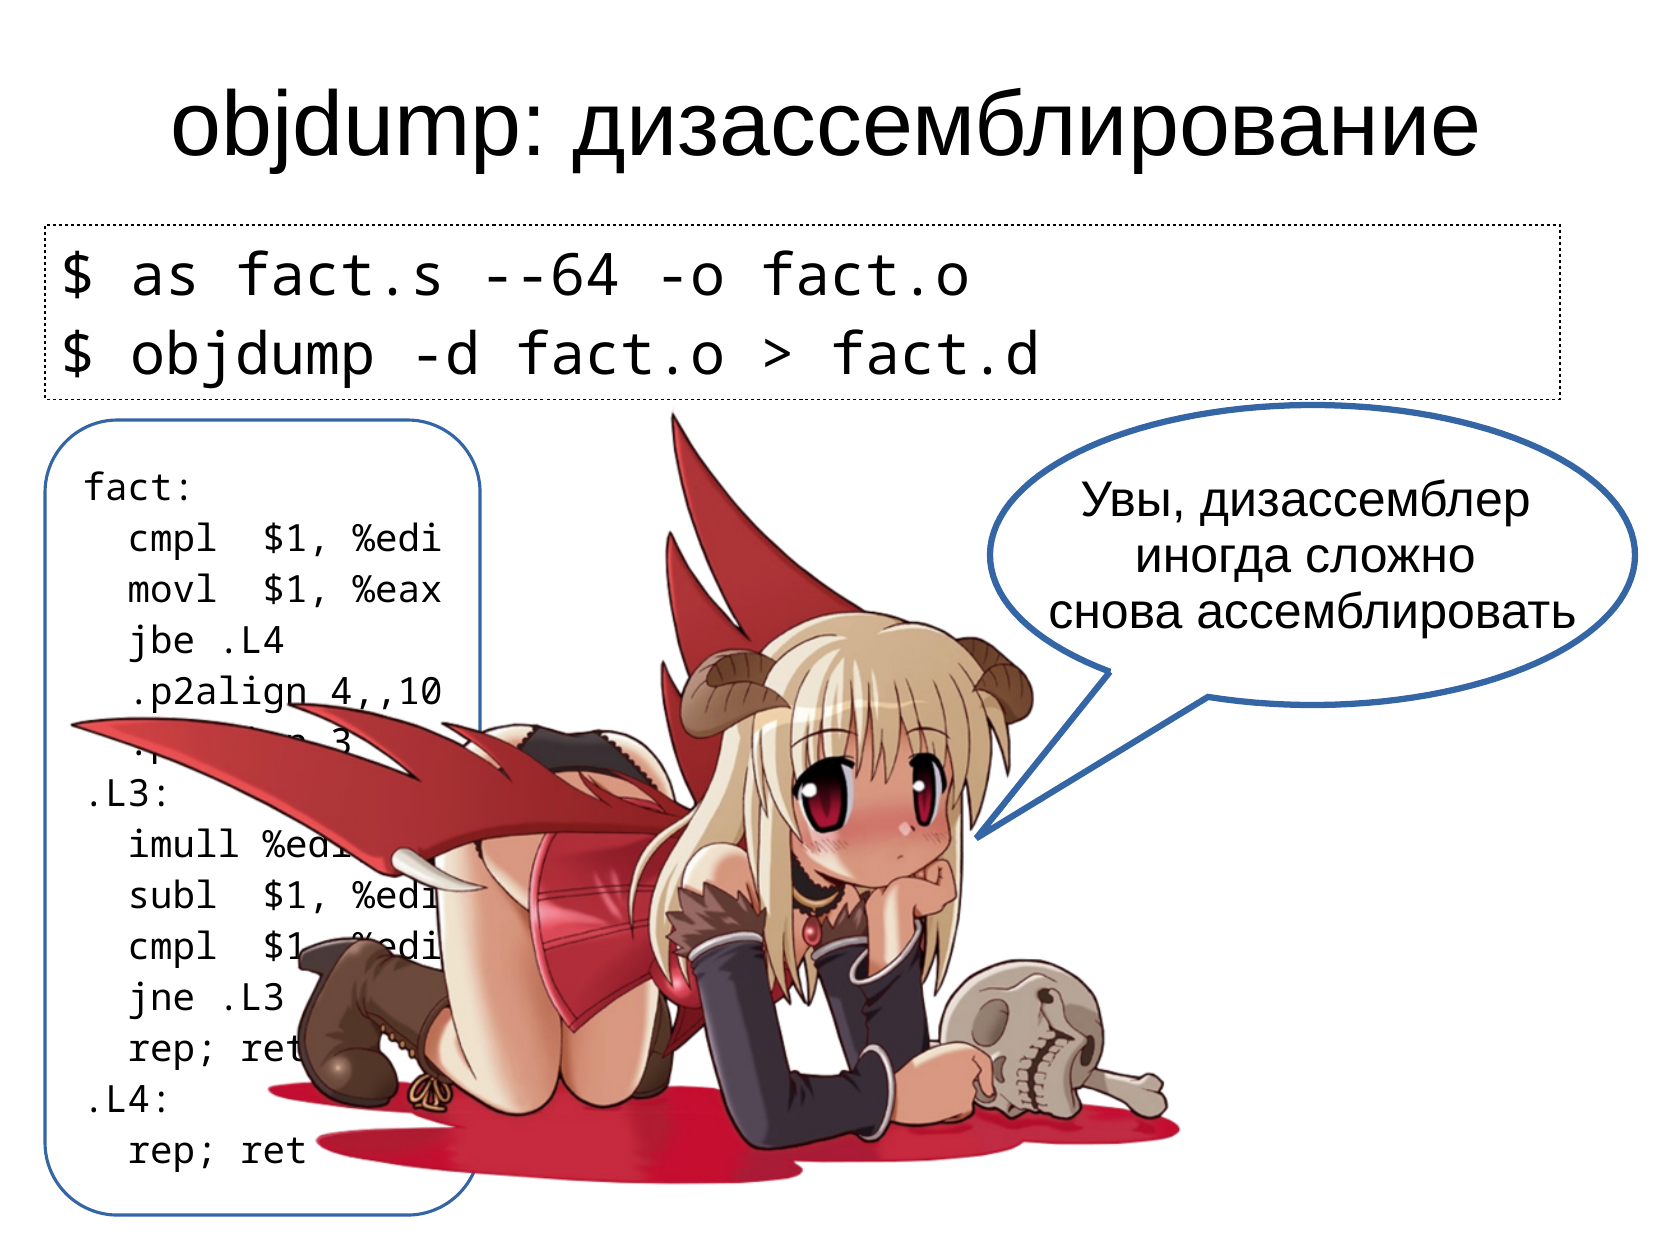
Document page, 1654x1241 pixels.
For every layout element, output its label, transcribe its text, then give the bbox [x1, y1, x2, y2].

title objdump: дизассемблирование [82, 15, 1571, 223]
picture [53, 360, 1201, 1219]
text_box $ as fact.s --64 -o fact.o $ objdump -d fact.o > fact.d [45, 225, 1561, 397]
text_box Увы, дизассемблер иногда сложно снова ассемблировать [976, 405, 1636, 839]
text_box fact: cmpl $1, %edi movl $1, %eax jbe .L4 .p2align 4,,10 .p2align 3 .L3: imull %edi, %eax subl $1, %edi cmpl $1, %edi jne .L3 rep; ret .L4: rep; ret [45, 459, 53, 1176]
